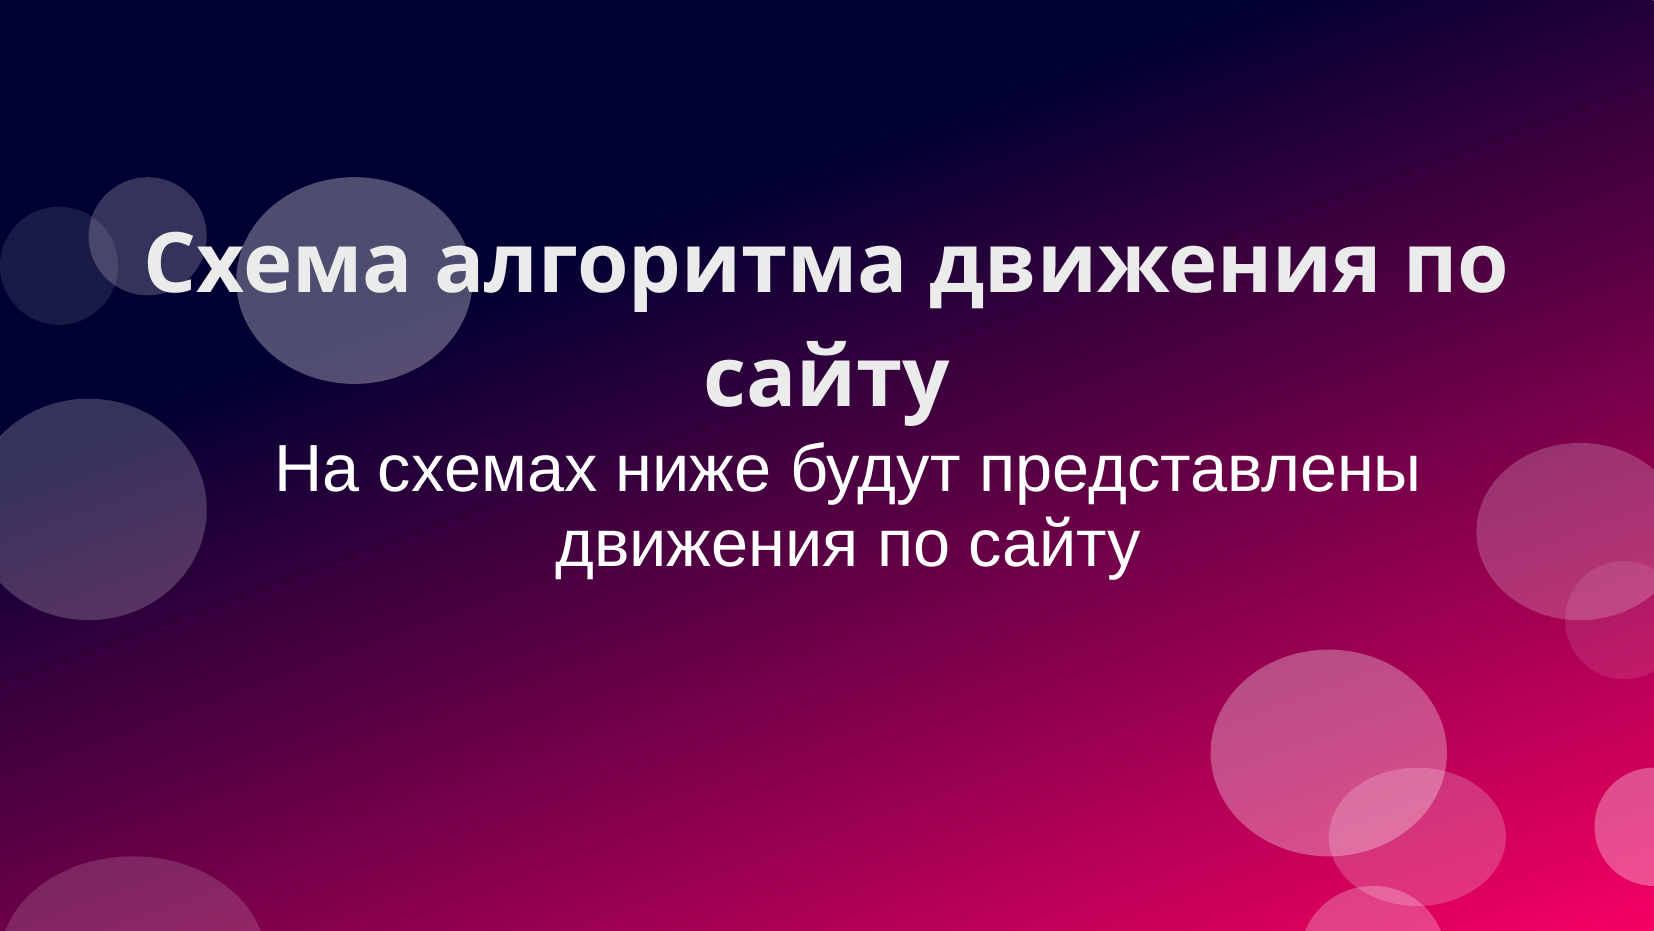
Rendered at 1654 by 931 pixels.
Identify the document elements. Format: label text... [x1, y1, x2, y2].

list На схемах ниже будут представлены движения по сайту [75, 431, 1552, 601]
title Схема алгоритма движения по сайту [88, 220, 1565, 415]
